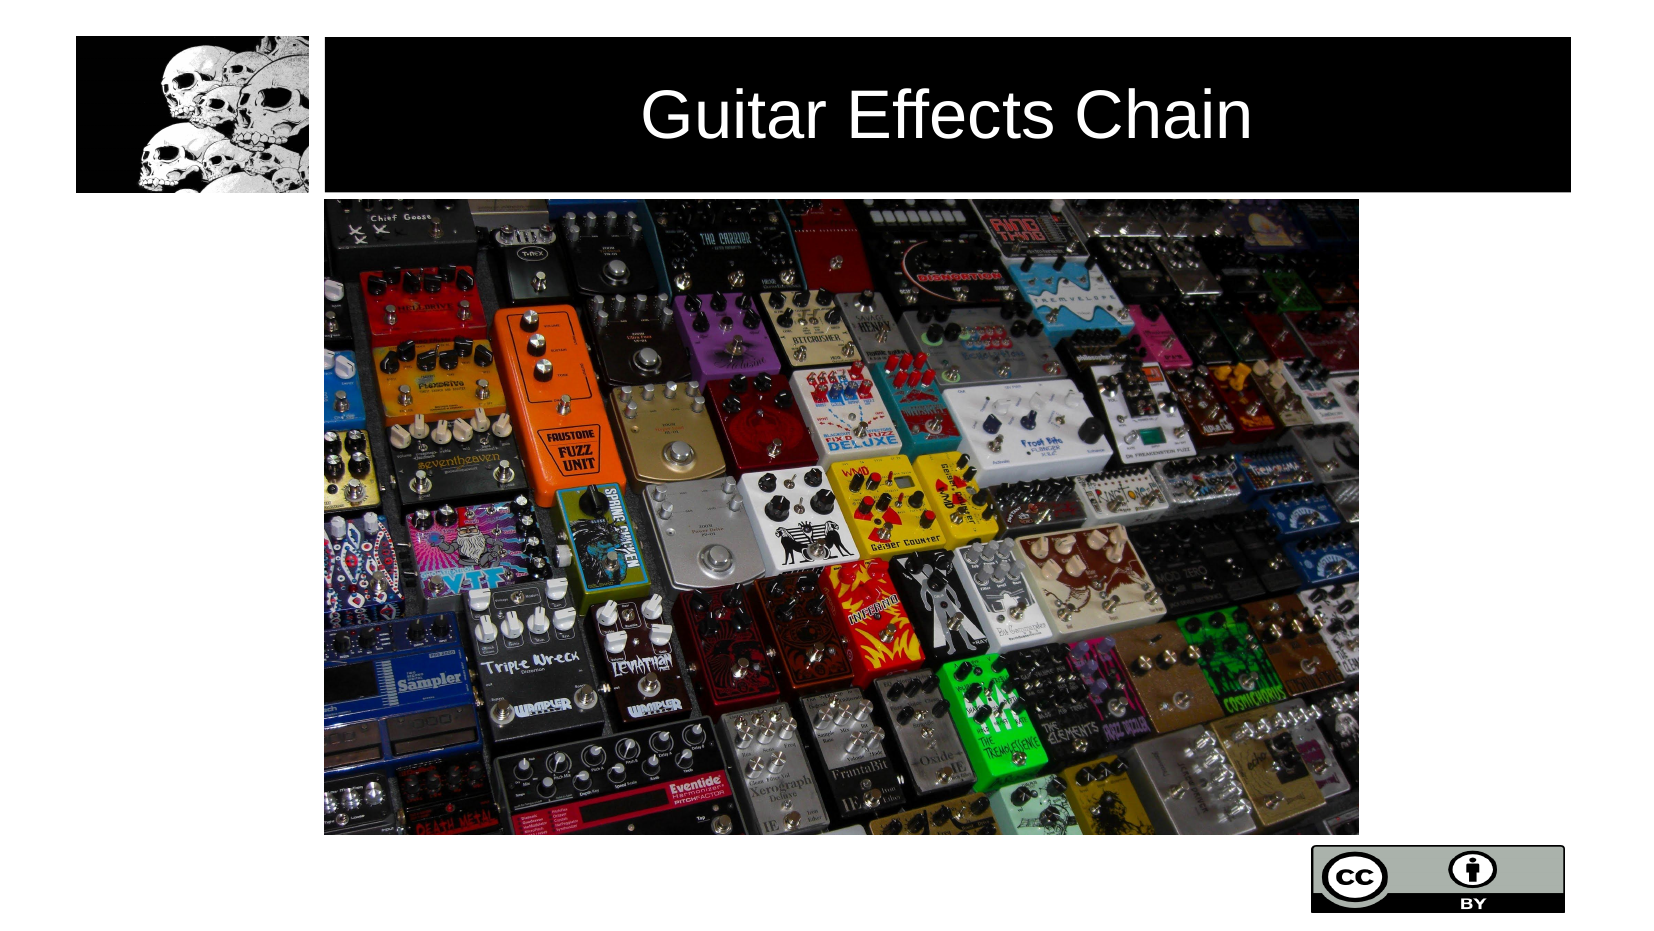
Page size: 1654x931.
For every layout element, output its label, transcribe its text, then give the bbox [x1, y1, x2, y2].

title Guitar Effects Chain [324, 37, 1571, 193]
picture [1311, 845, 1565, 913]
picture [324, 199, 1359, 835]
picture [76, 36, 309, 193]
